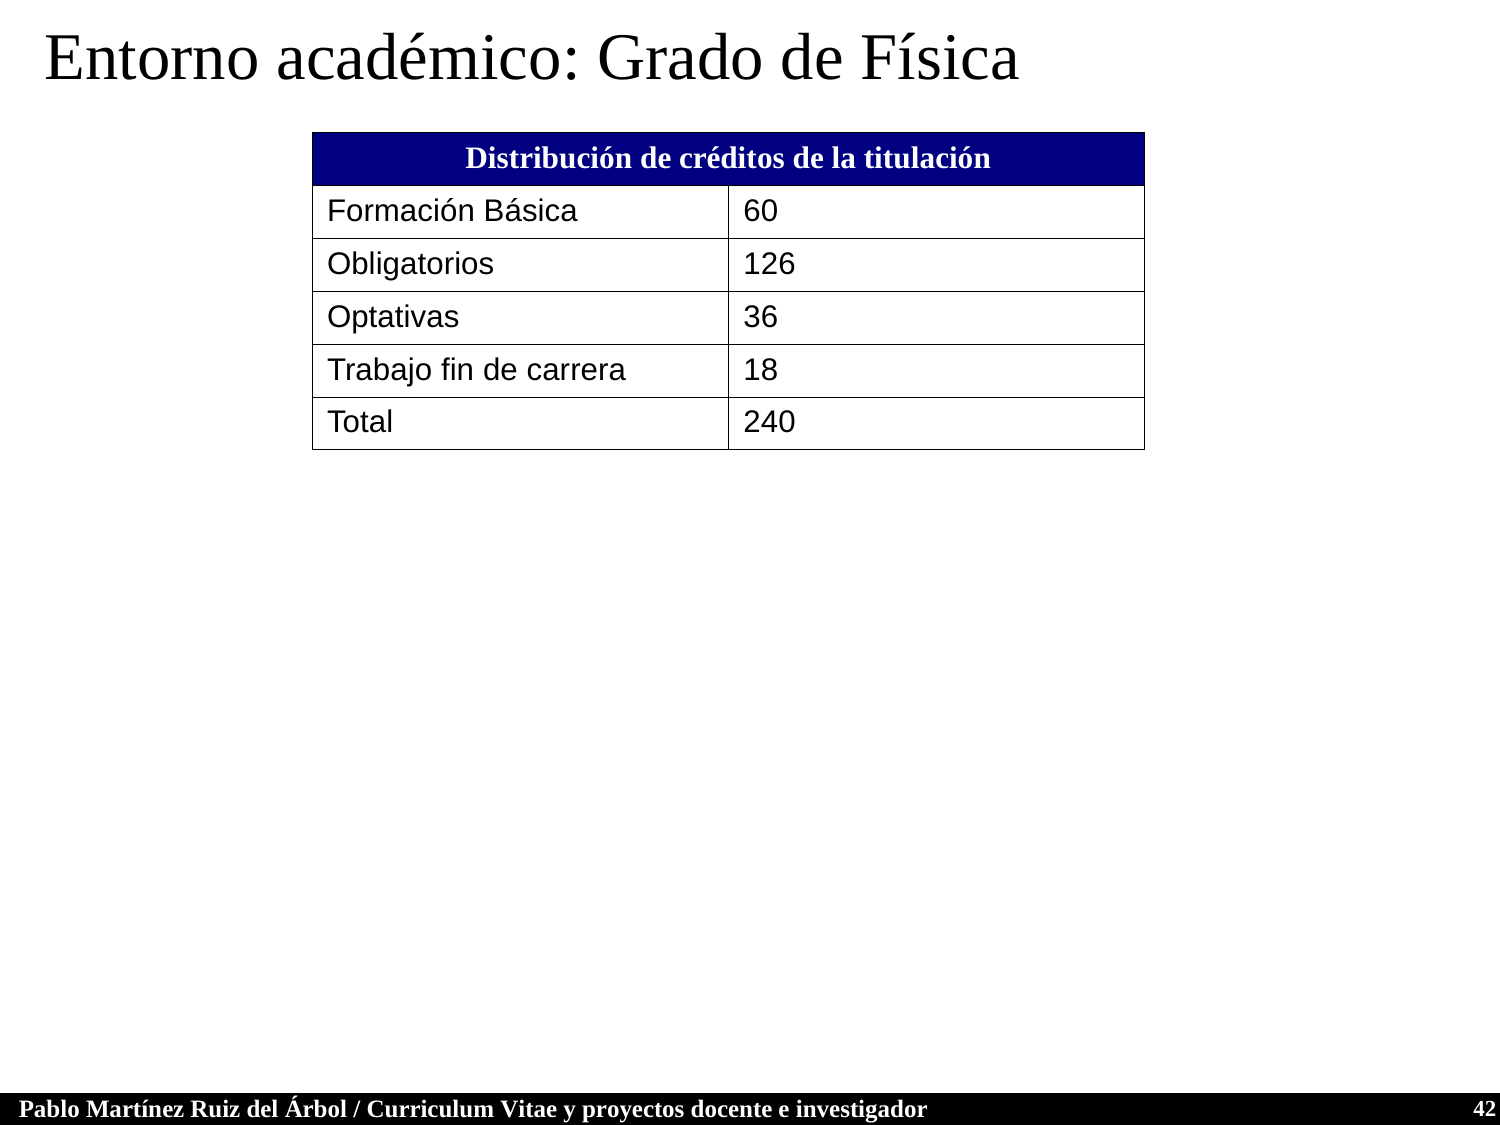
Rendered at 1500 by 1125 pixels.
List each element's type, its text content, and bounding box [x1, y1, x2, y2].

table_cell 126 [729, 239, 1144, 291]
table_cell Optativas [313, 292, 728, 344]
table_header Distribución de créditos de la titulación [313, 133, 1144, 185]
table_cell Trabajo fin de carrera [313, 345, 728, 397]
table_cell 18 [729, 345, 1144, 397]
table_cell Obligatorios [313, 239, 728, 291]
text_box Entorno académico: Grado de Física [16, 3, 1051, 111]
table_cell 240 [729, 398, 1144, 449]
table_cell Total [313, 398, 728, 449]
table_cell 36 [729, 292, 1144, 344]
table_cell Formación Básica [313, 186, 728, 238]
table_cell 60 [729, 186, 1144, 238]
